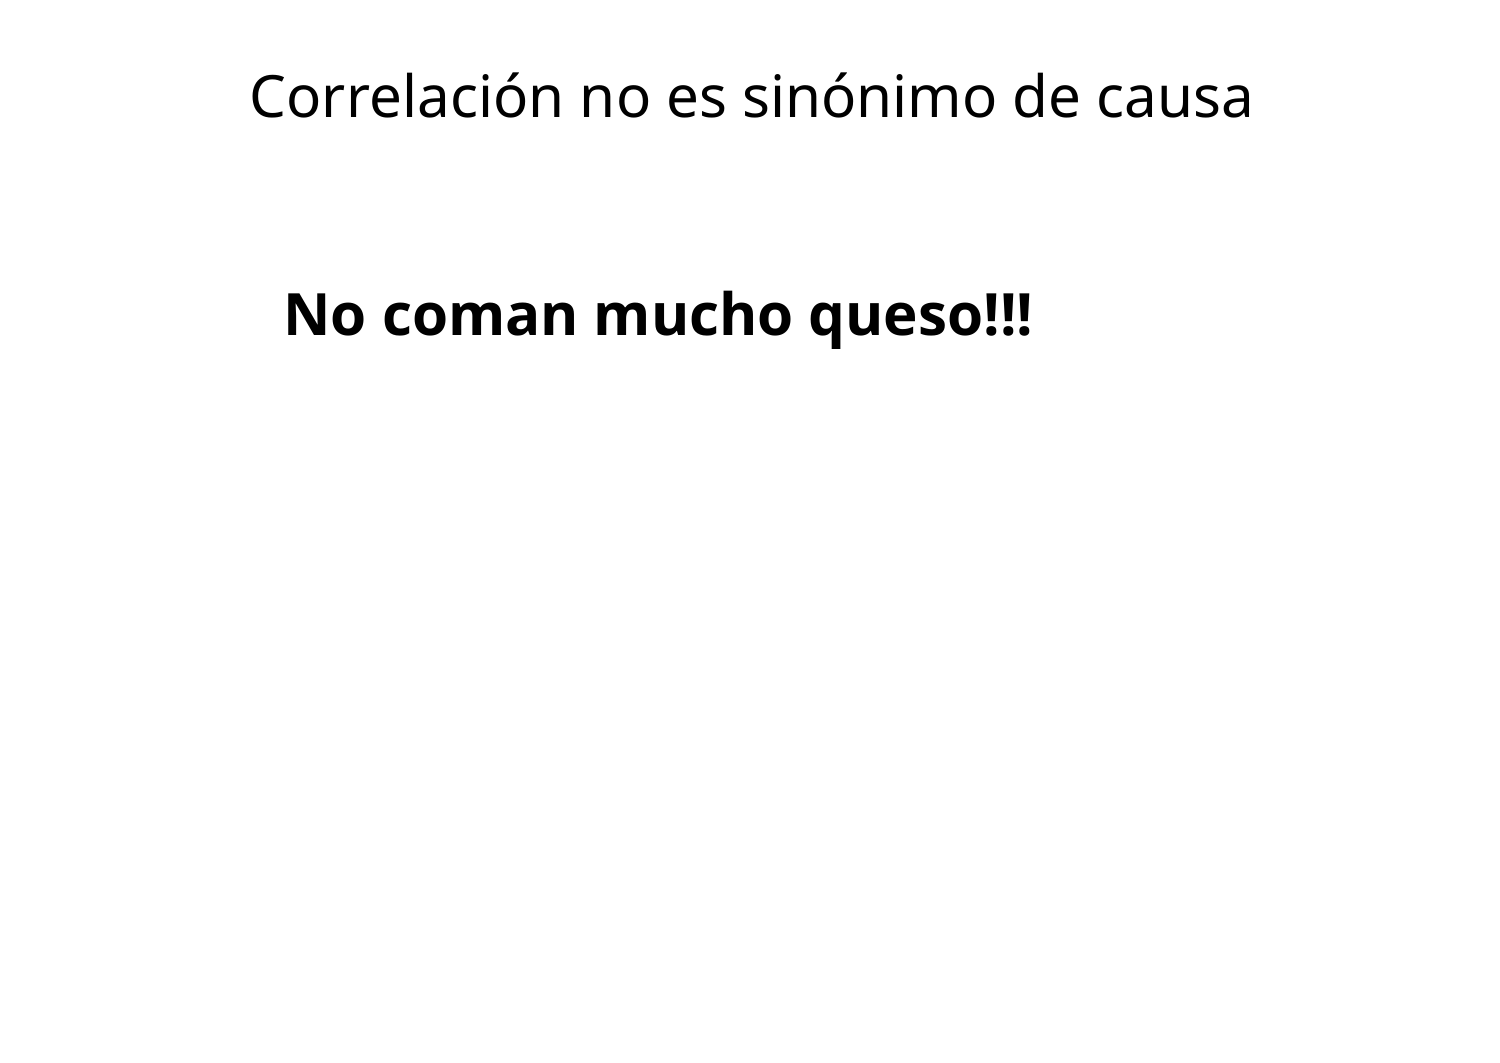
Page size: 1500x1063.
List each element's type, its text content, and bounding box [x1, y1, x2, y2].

text_box No coman mucho queso!!! [268, 268, 1406, 355]
text_box Correlación no es sinónimo de causa [235, 51, 1269, 138]
